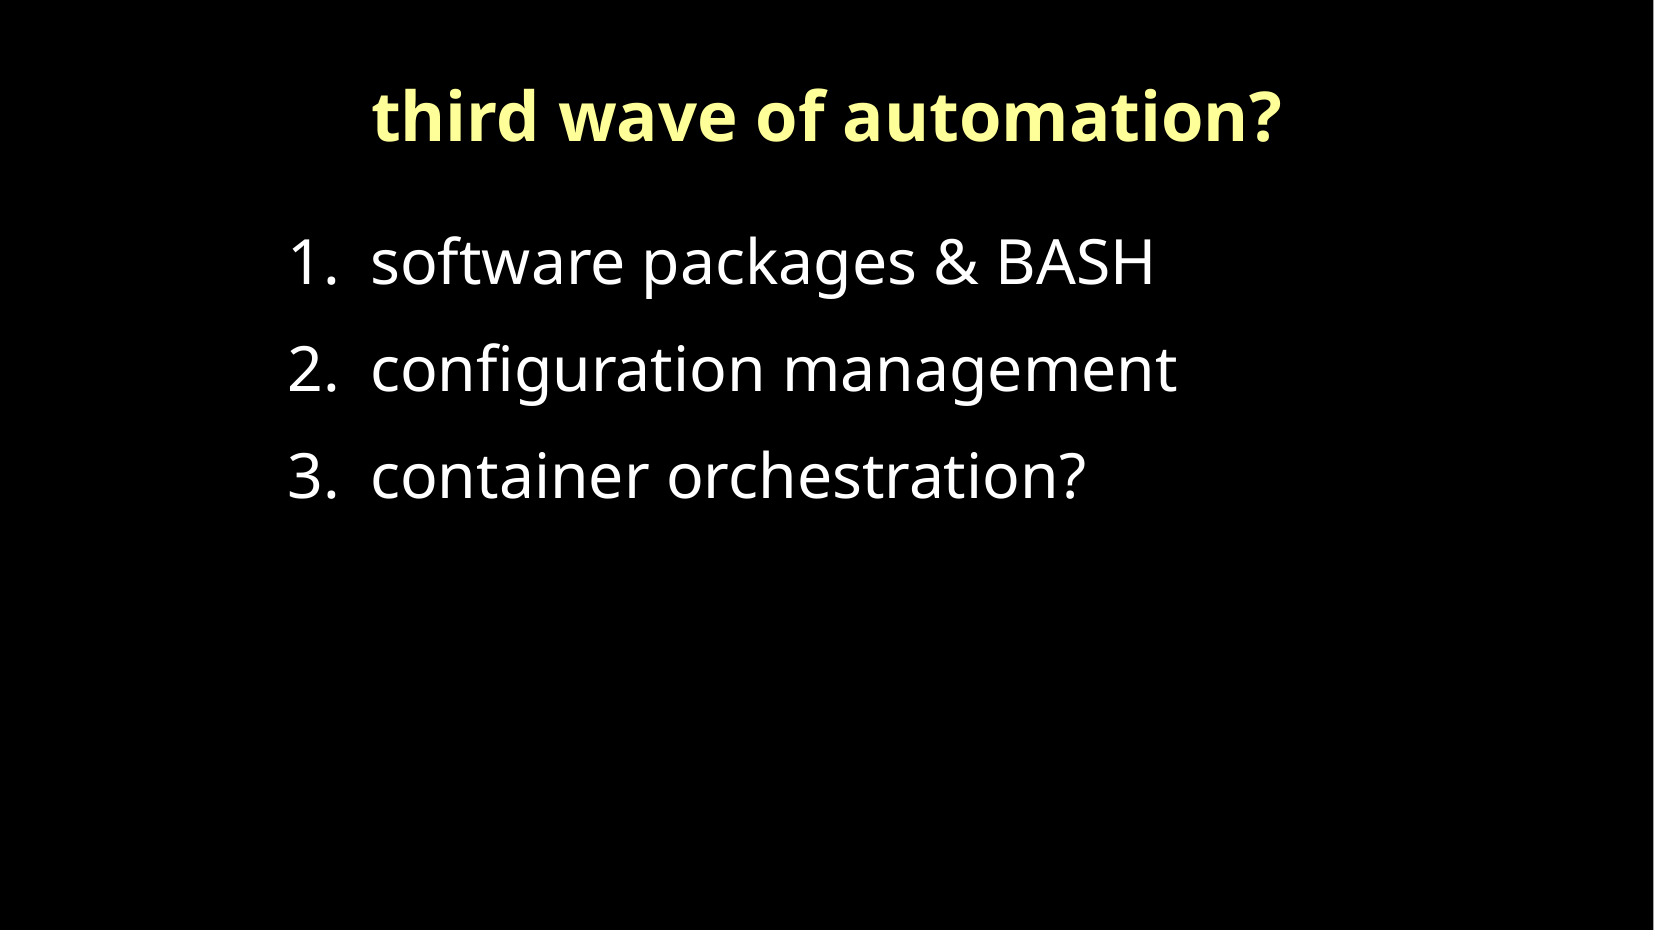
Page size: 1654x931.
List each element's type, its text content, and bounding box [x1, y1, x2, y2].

title third wave of automation? [82, 37, 1571, 193]
list software packages & BASH configuration management container orchestration? [270, 217, 1576, 757]
